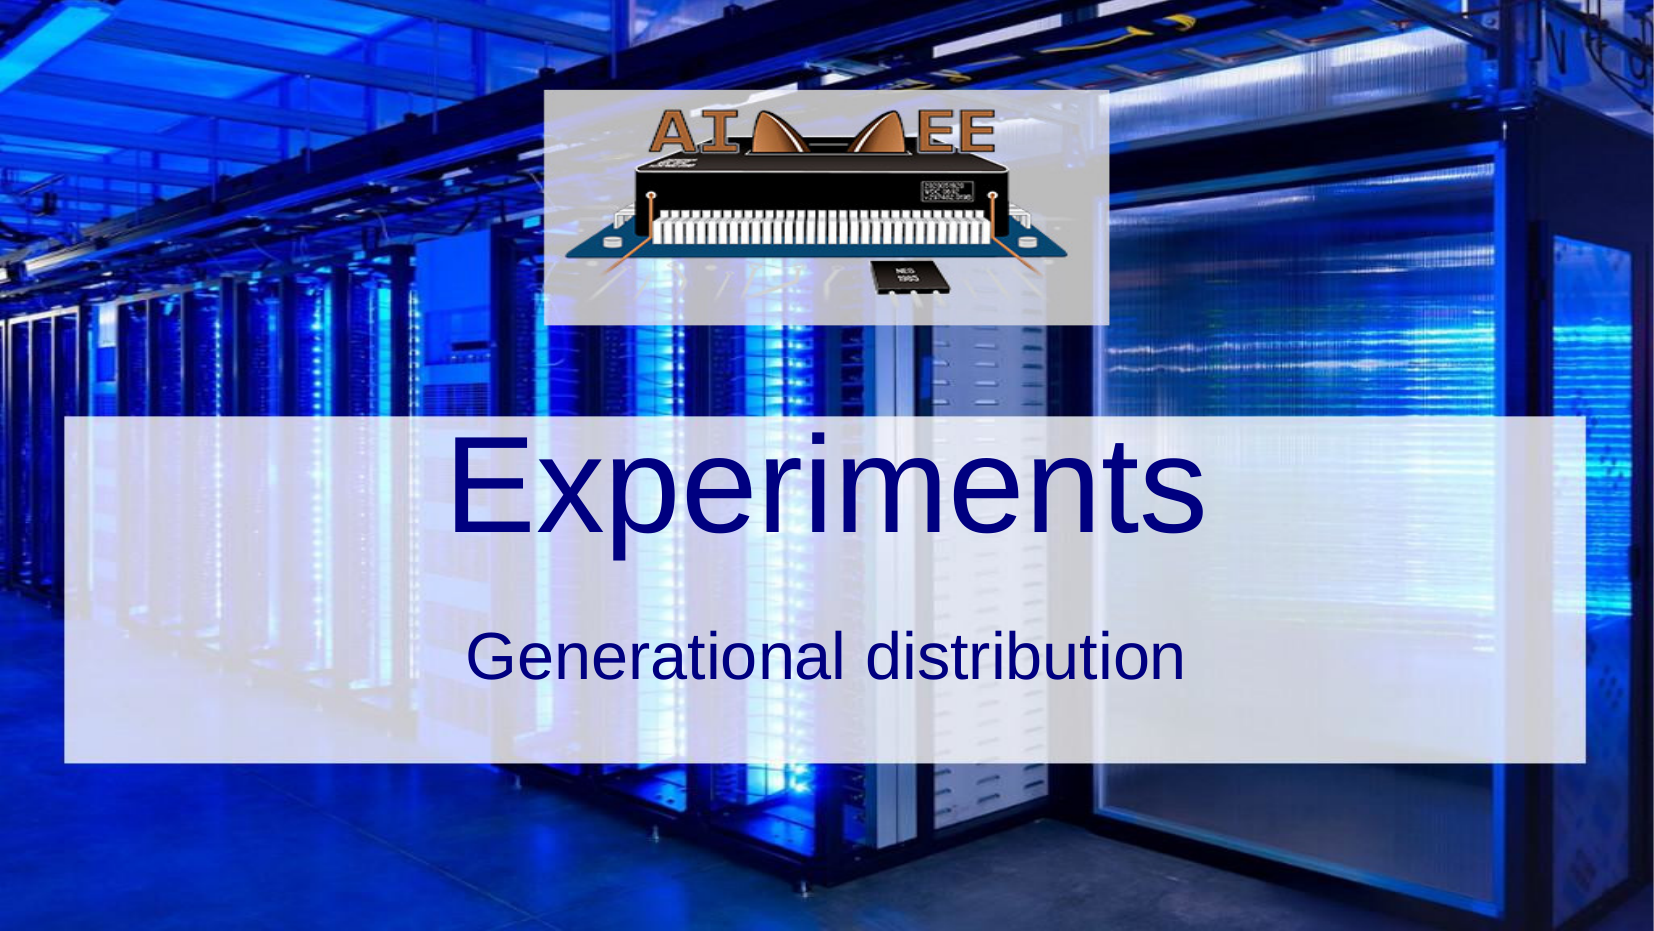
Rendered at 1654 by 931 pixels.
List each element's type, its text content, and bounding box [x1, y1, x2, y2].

picture [0, 0, 1654, 931]
title Experiments [82, 429, 1571, 541]
subtitle Generational distribution [82, 555, 1571, 758]
